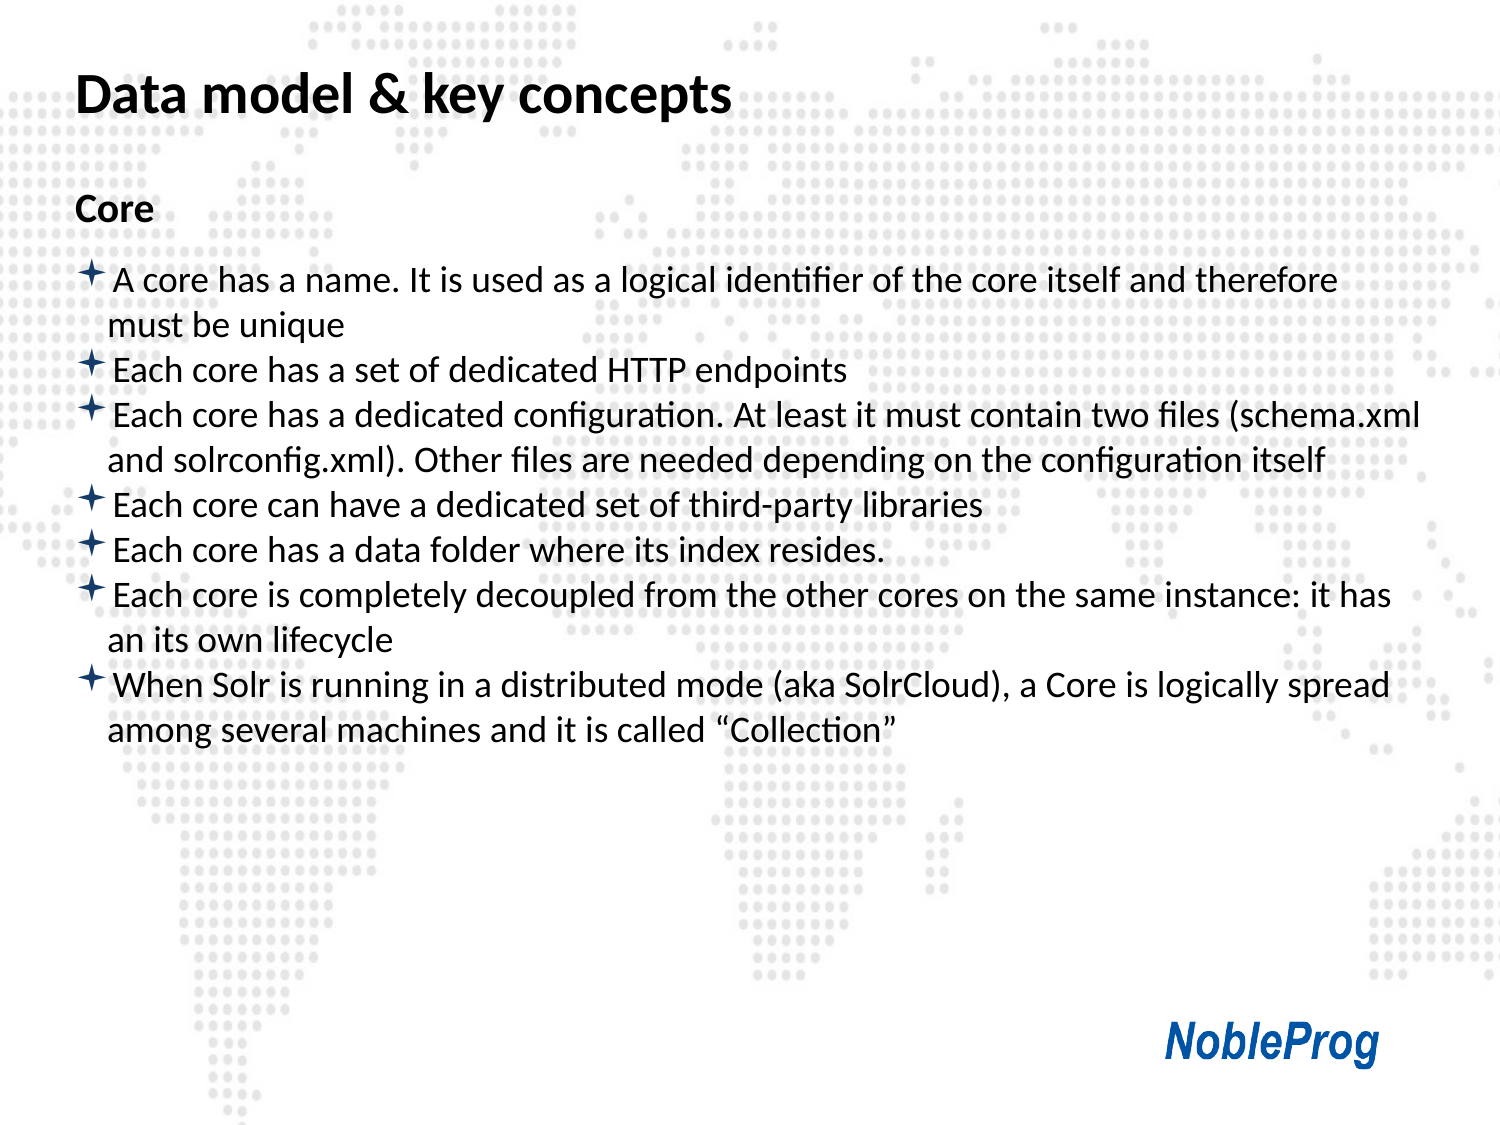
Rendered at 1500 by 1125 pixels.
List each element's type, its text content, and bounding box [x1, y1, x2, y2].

text_box Data model & key concepts [75, 55, 1425, 180]
text_box Core [75, 180, 1425, 255]
text_box A core has a name. It is used as a logical identifier of the core itself and therefore must be unique Each core has a set of dedicated HTTP endpoints Each core has a dedicated configuration. At least it must contain two files (schema.xml and solrconfig.xml). Other files are needed depending on the configuration itself Each core can have a dedicated set of third-party libraries Each core has a data folder where its index resides. Each core is completely decoupled from the other cores on the same instance: it has an its own lifecycle When Solr is running in a distributed mode (aka SolrCloud), a Core is logically spread among several machines and it is called “Collection” [75, 255, 1425, 906]
picture [0, 0, 1500, 1125]
